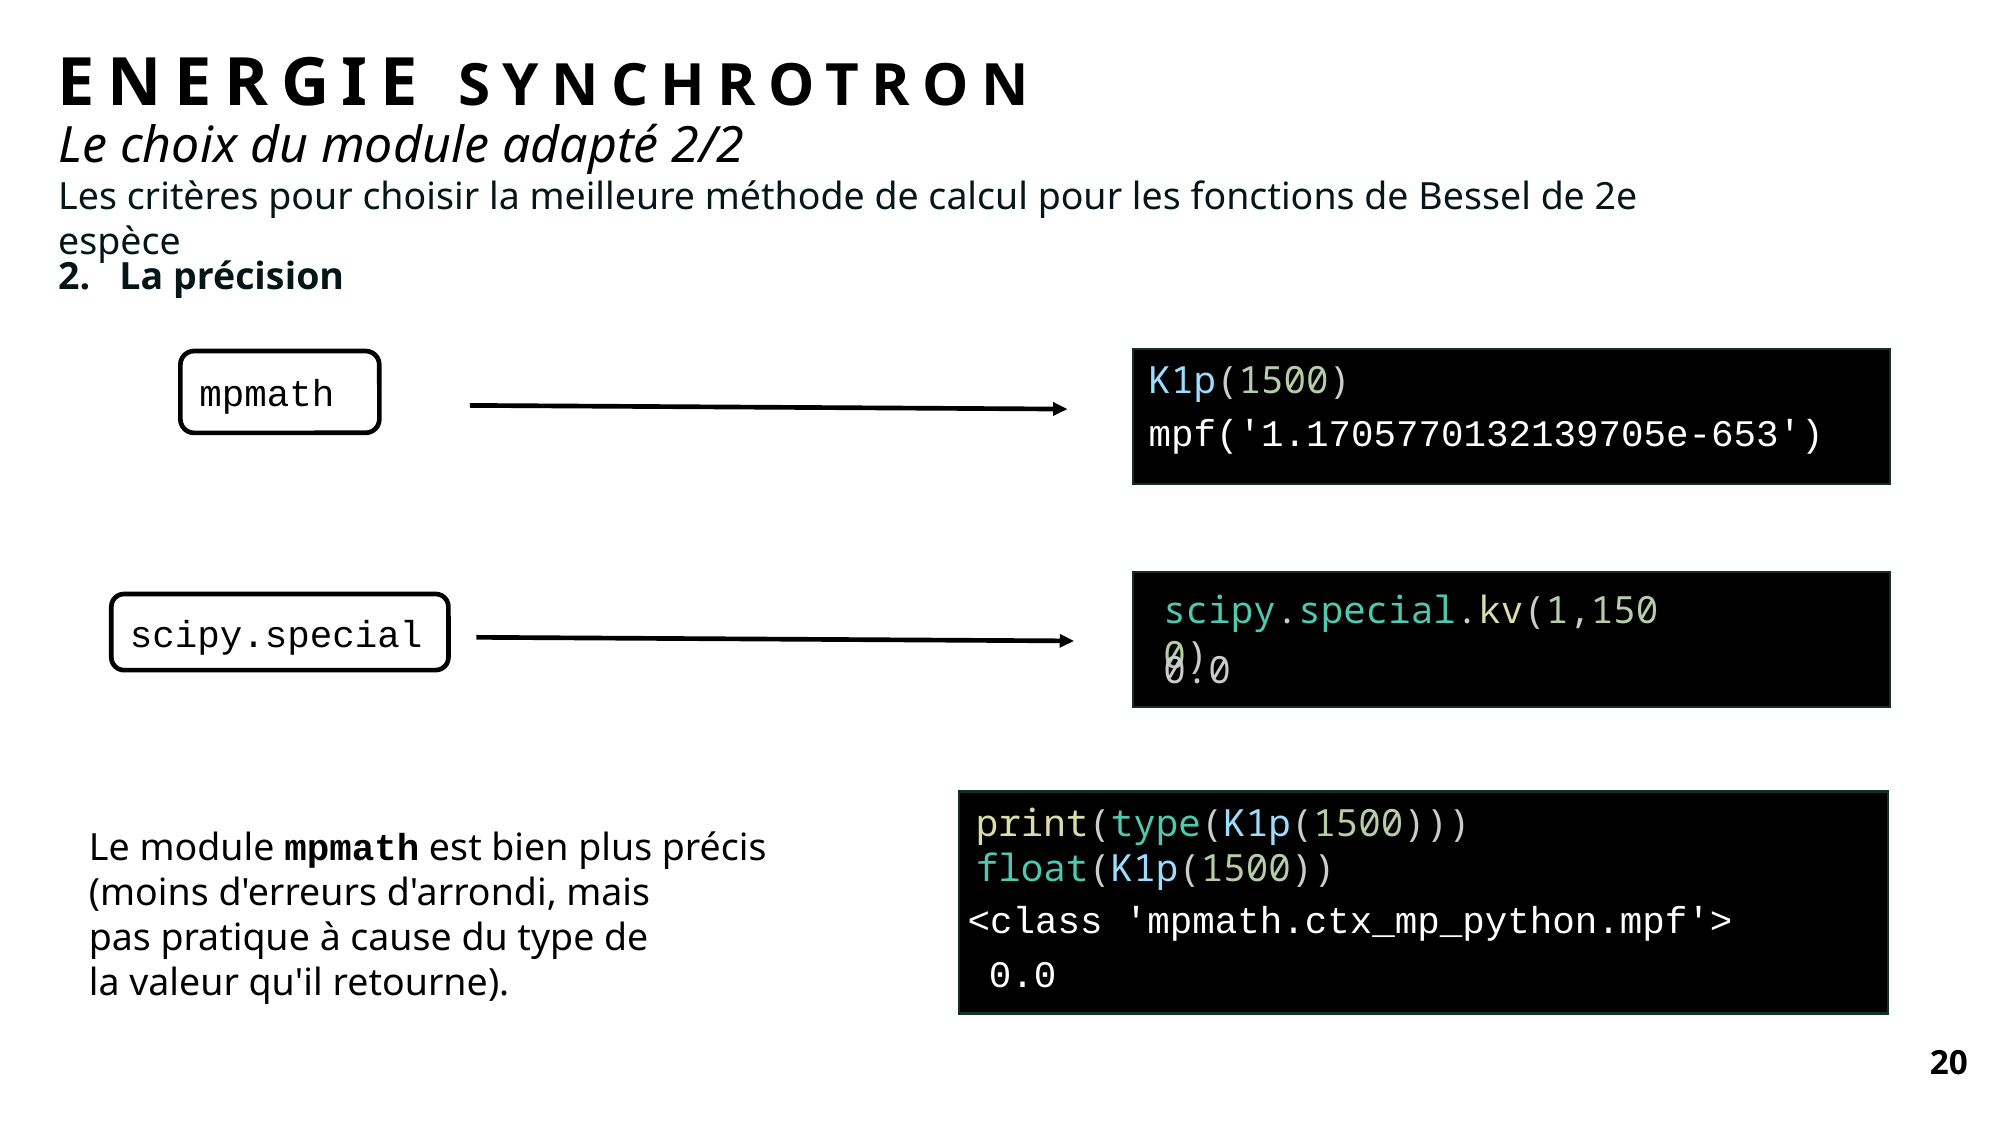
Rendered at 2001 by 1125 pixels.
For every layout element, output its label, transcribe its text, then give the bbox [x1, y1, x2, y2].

text_box print(type(K1p(1500))) float(K1p(1500)) [960, 791, 1566, 888]
text_box 0.0 [1148, 638, 1599, 699]
text_box <class 'mpmath.ctx_mp_python.mpf'> [952, 888, 1775, 994]
text_box [1133, 572, 1890, 708]
text_box mpf('1.1705770132139705e-653') [1133, 401, 1888, 462]
text_box 0.0 [973, 942, 1424, 1003]
text_box scipy.special.kv(1,1500) [1148, 578, 1694, 685]
title Energie synchrotron [42, 0, 1559, 127]
text_box Le module mpmath est bien plus précis (moins d'erreurs d'arrondi, mais pas pratique à cause du type de la valeur qu'il retourne). [73, 815, 787, 1011]
text_box scipy.special [111, 593, 449, 671]
text_box [959, 791, 1889, 1014]
text_box K1p(1500) [1133, 348, 1584, 401]
text_box [1133, 348, 1890, 484]
text_box Le choix du module adapté 2/2 [43, 105, 1668, 164]
text_box mpmath [180, 351, 380, 433]
text_box <numéro> [1897, 1028, 2000, 1099]
text_box Les critères pour choisir la meilleure méthode de calcul pour les fonctions de Bessel de 2e espèce [43, 164, 1785, 244]
text_box 2. La précision [43, 244, 1785, 305]
